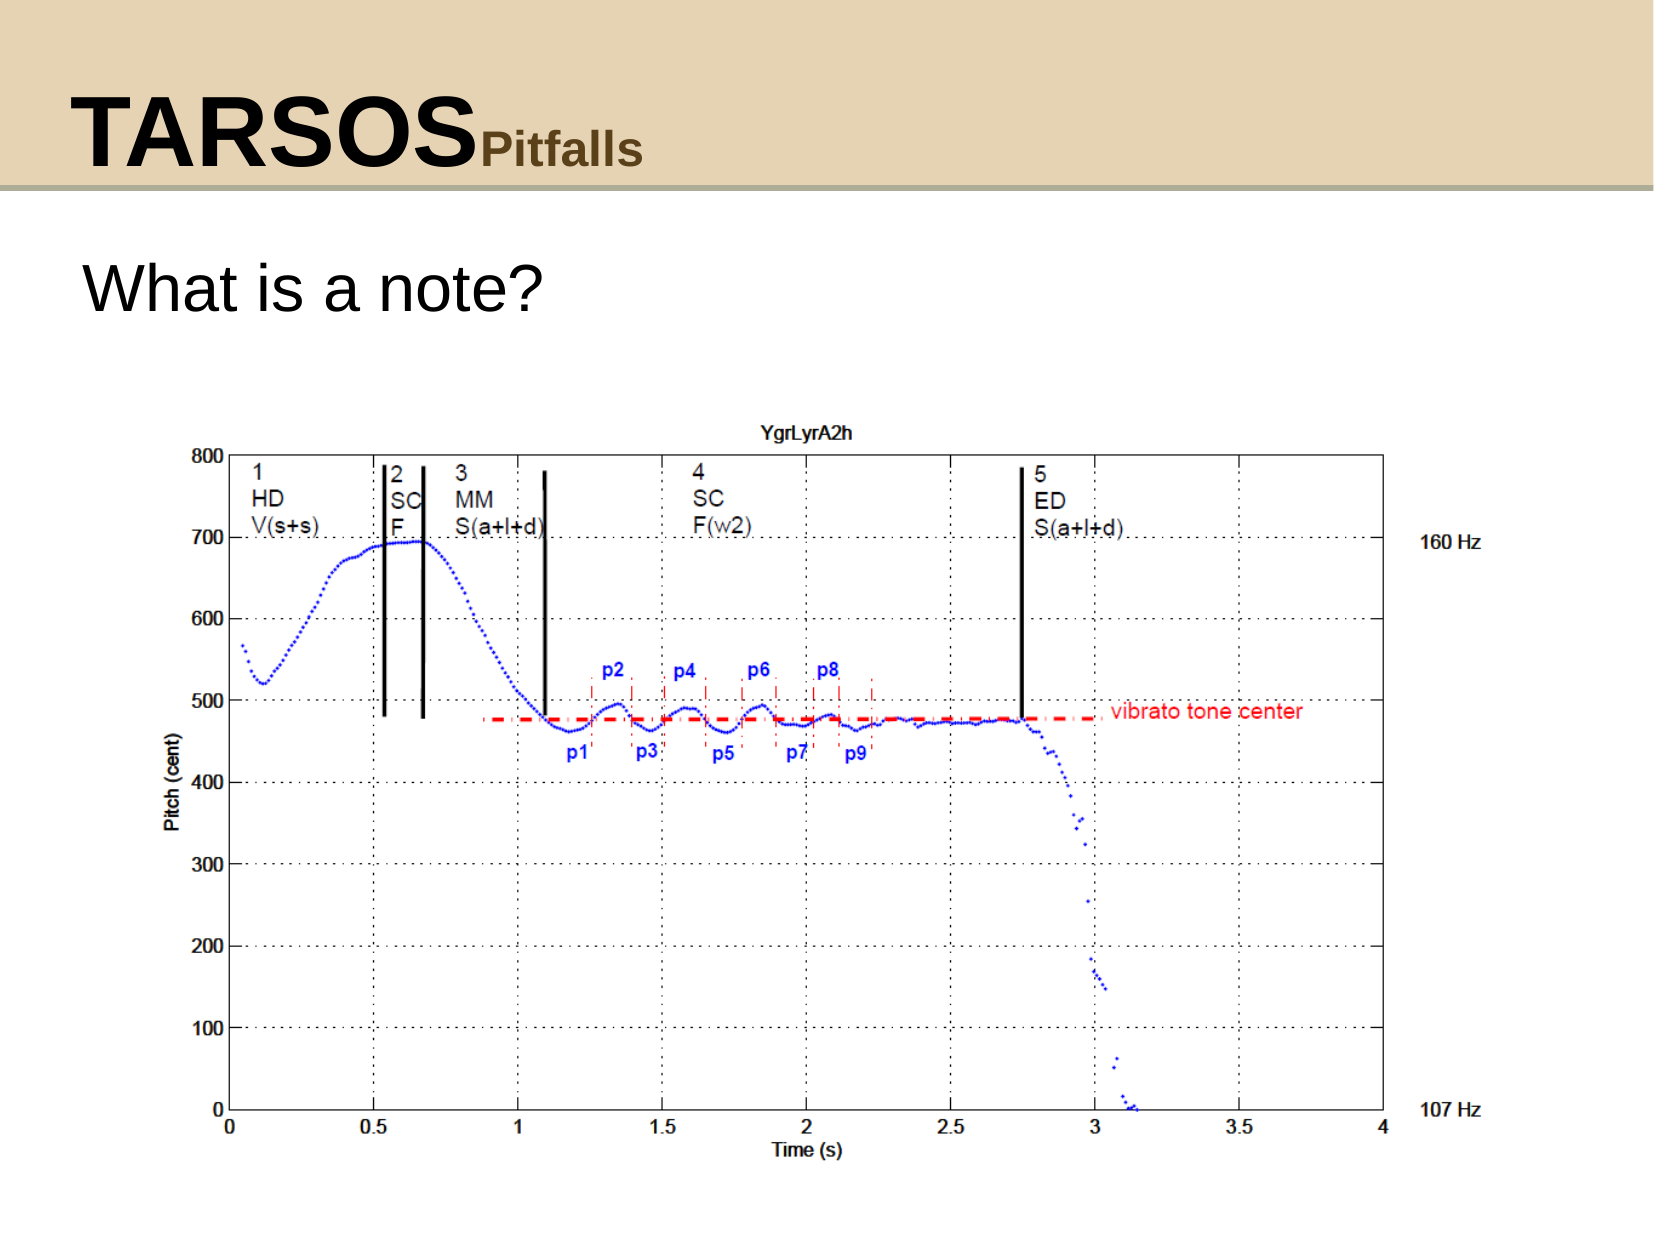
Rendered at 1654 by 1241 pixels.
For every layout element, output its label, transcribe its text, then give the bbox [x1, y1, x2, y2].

picture [150, 412, 1487, 1164]
subtitle What is a note? [82, 290, 1571, 1109]
title TARSOSPitfalls [0, 0, 1654, 188]
